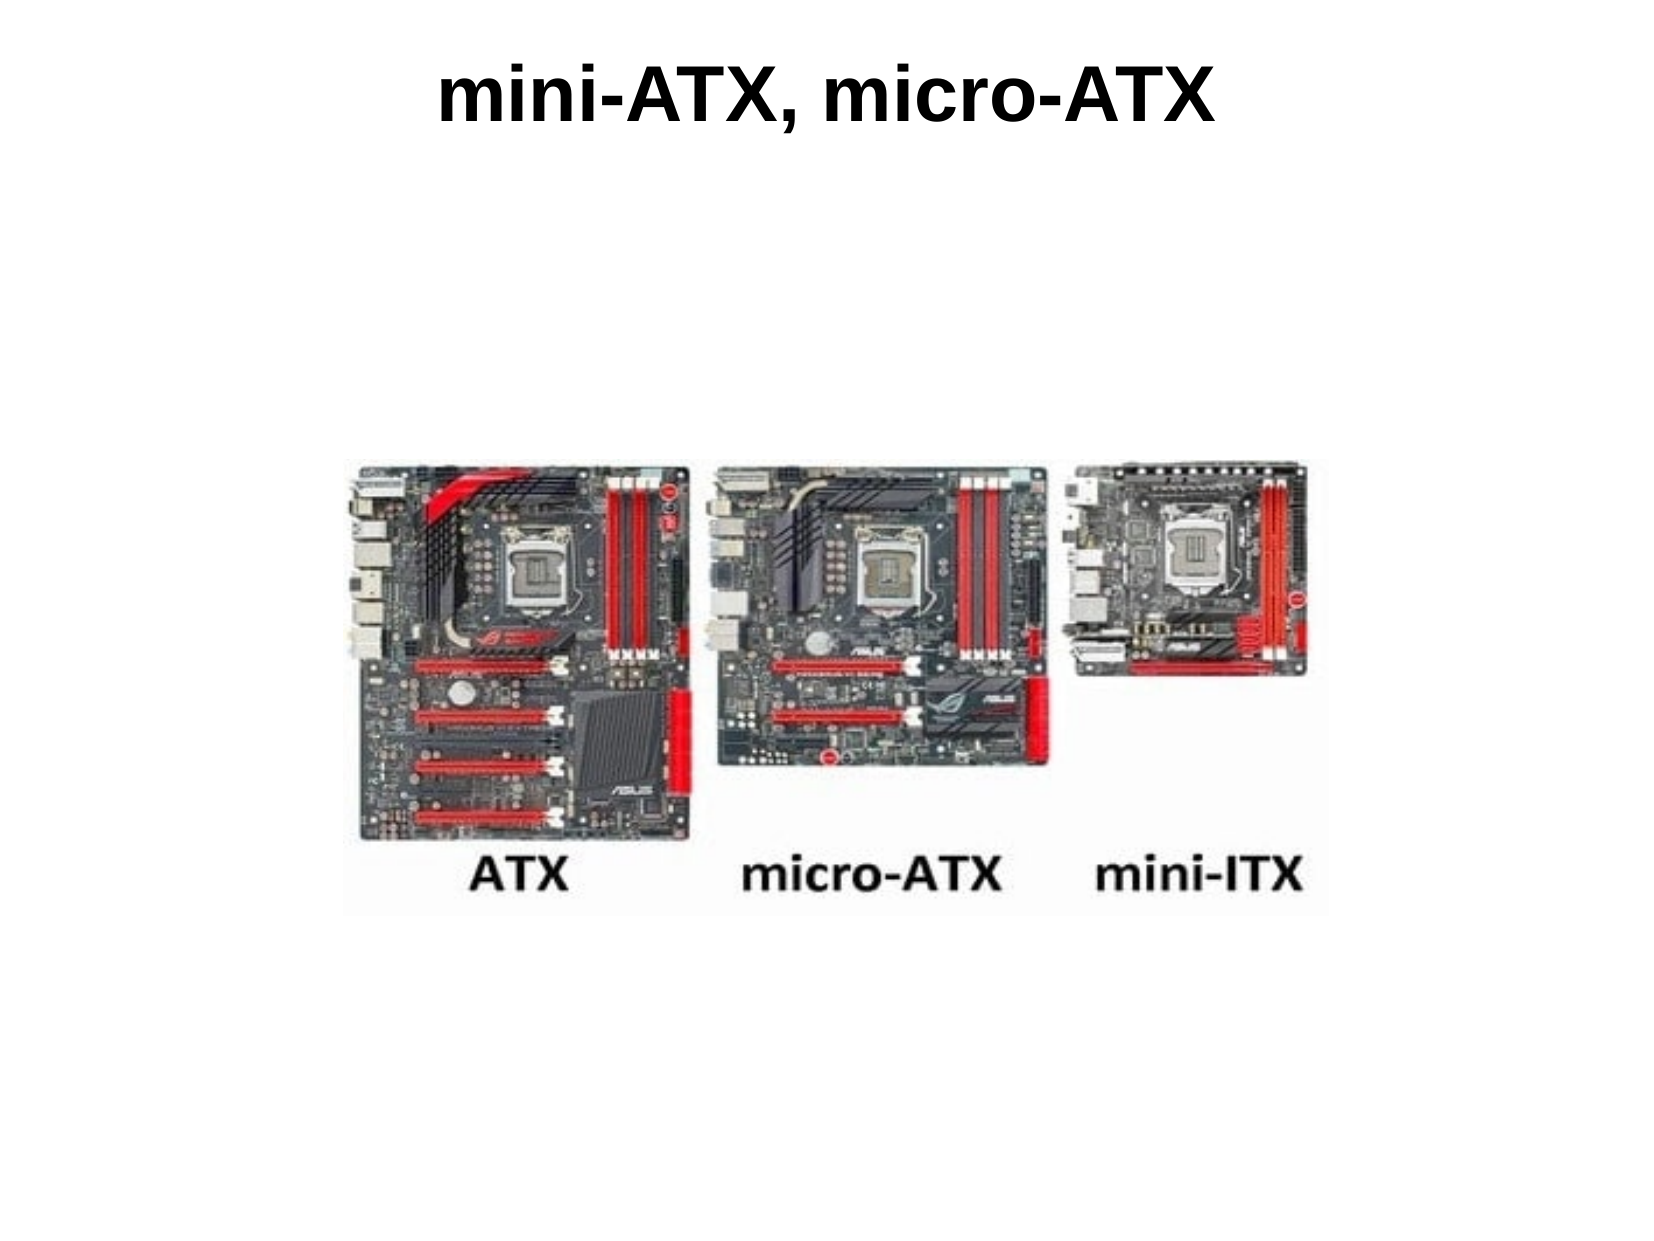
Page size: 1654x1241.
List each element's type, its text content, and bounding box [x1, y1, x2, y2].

subtitle mini-ATX, micro-ATX [82, 49, 1571, 1109]
picture [343, 459, 1329, 916]
